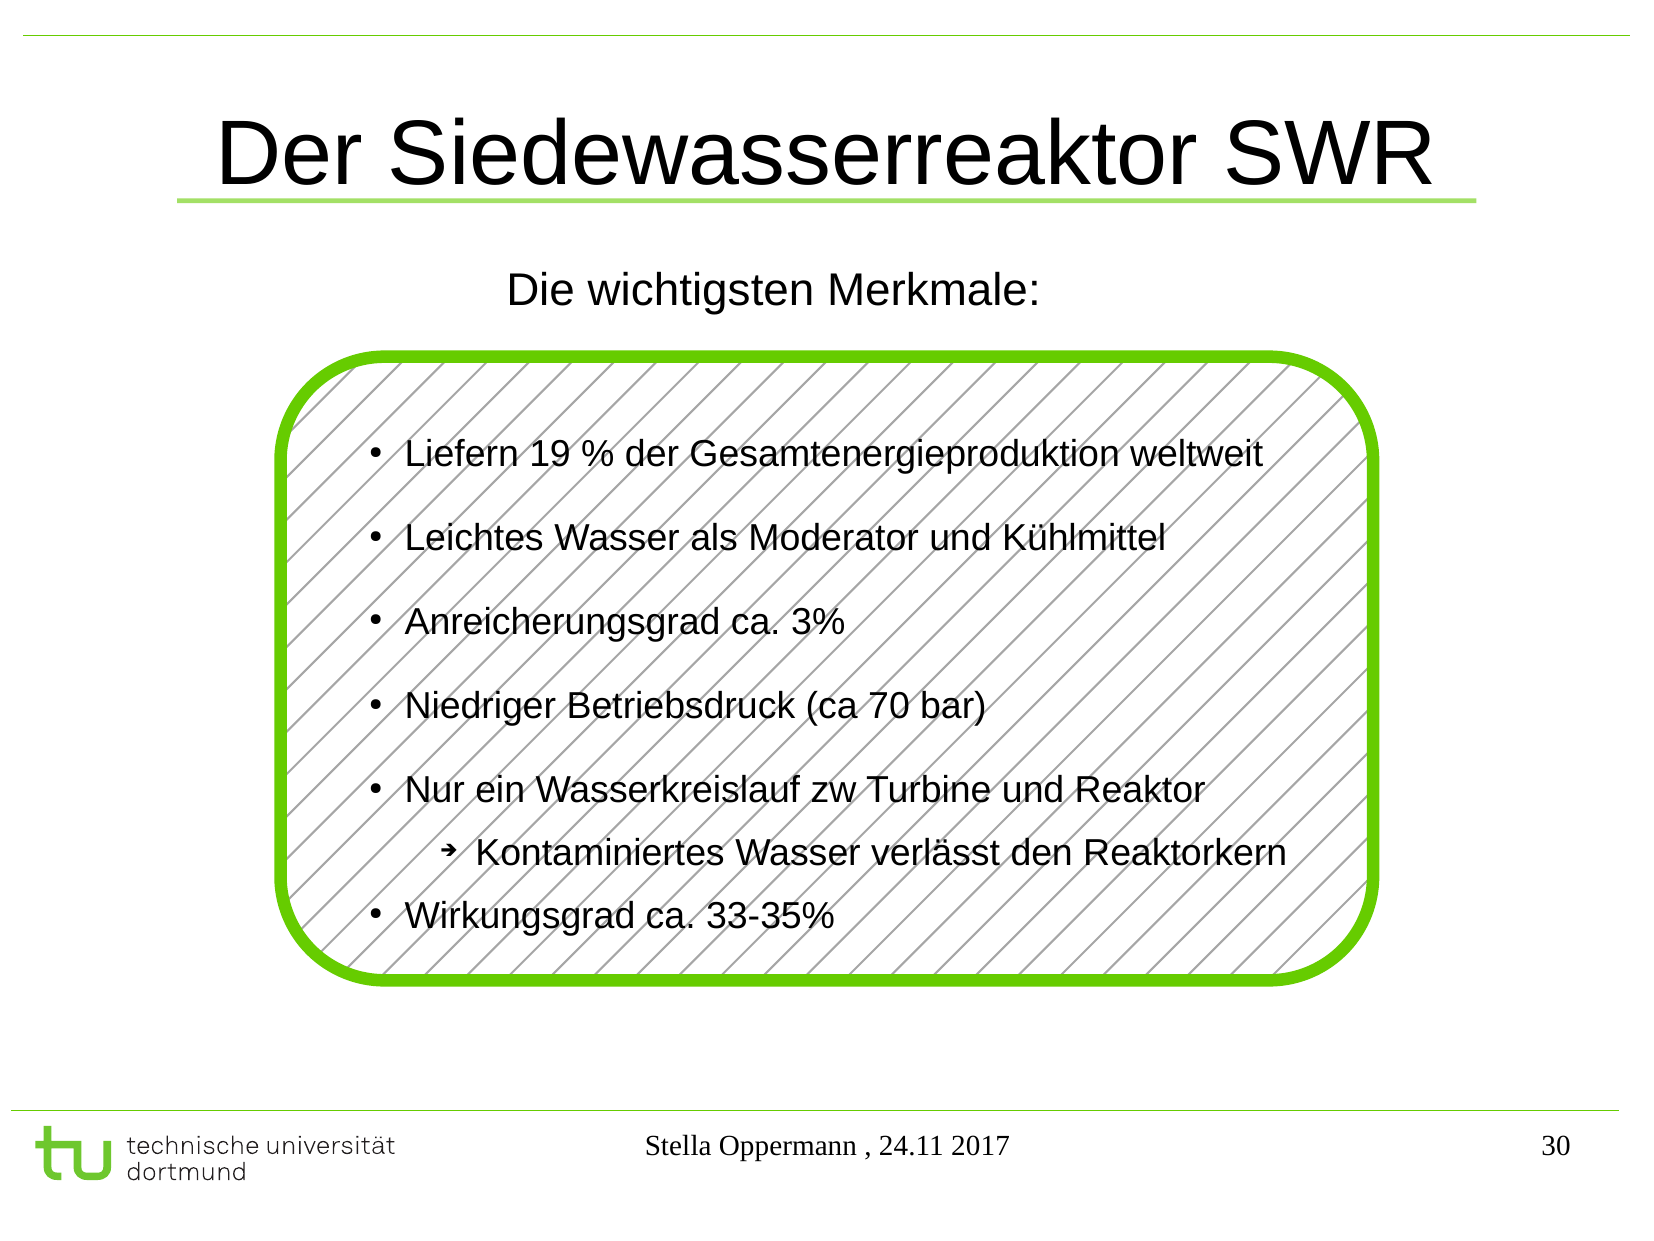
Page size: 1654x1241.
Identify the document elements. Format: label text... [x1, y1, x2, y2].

text_box [280, 356, 1339, 976]
title Der Siedewasserreaktor SWR [82, 49, 1571, 257]
text_box Liefern 19 % der Gesamtenergieproduktion weltweit Leichtes Wasser als Moderator und Kühlmittel Anreicherungsgrad ca. 3% Niedriger Betriebsdruck (ca 70 bar) Nur ein Wasserkreislauf zw Turbine und Reaktor Kontaminiertes Wasser verlässt den Reaktorkern Wirkungsgrad ca. 33-35% [354, 383, 1359, 1028]
text_box Die wichtigsten Merkmale: [82, 256, 1465, 323]
text_box [1359, 408, 1374, 929]
chart [35, 1125, 461, 1241]
